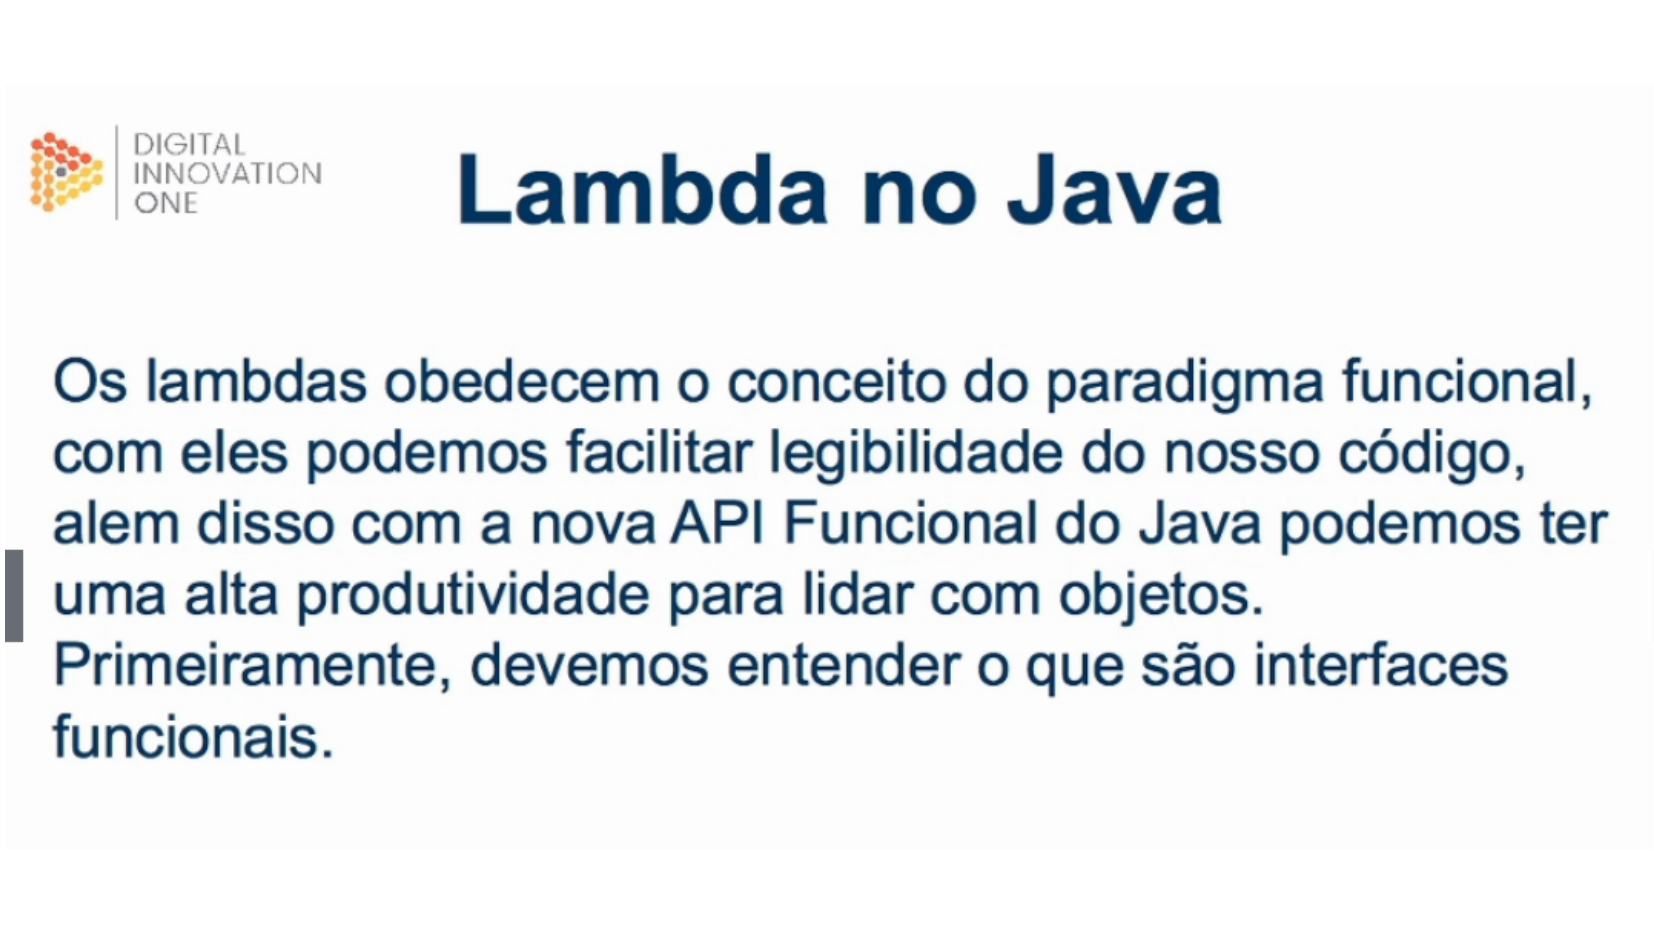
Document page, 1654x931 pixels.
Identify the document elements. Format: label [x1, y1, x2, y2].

picture [5, 84, 1654, 850]
